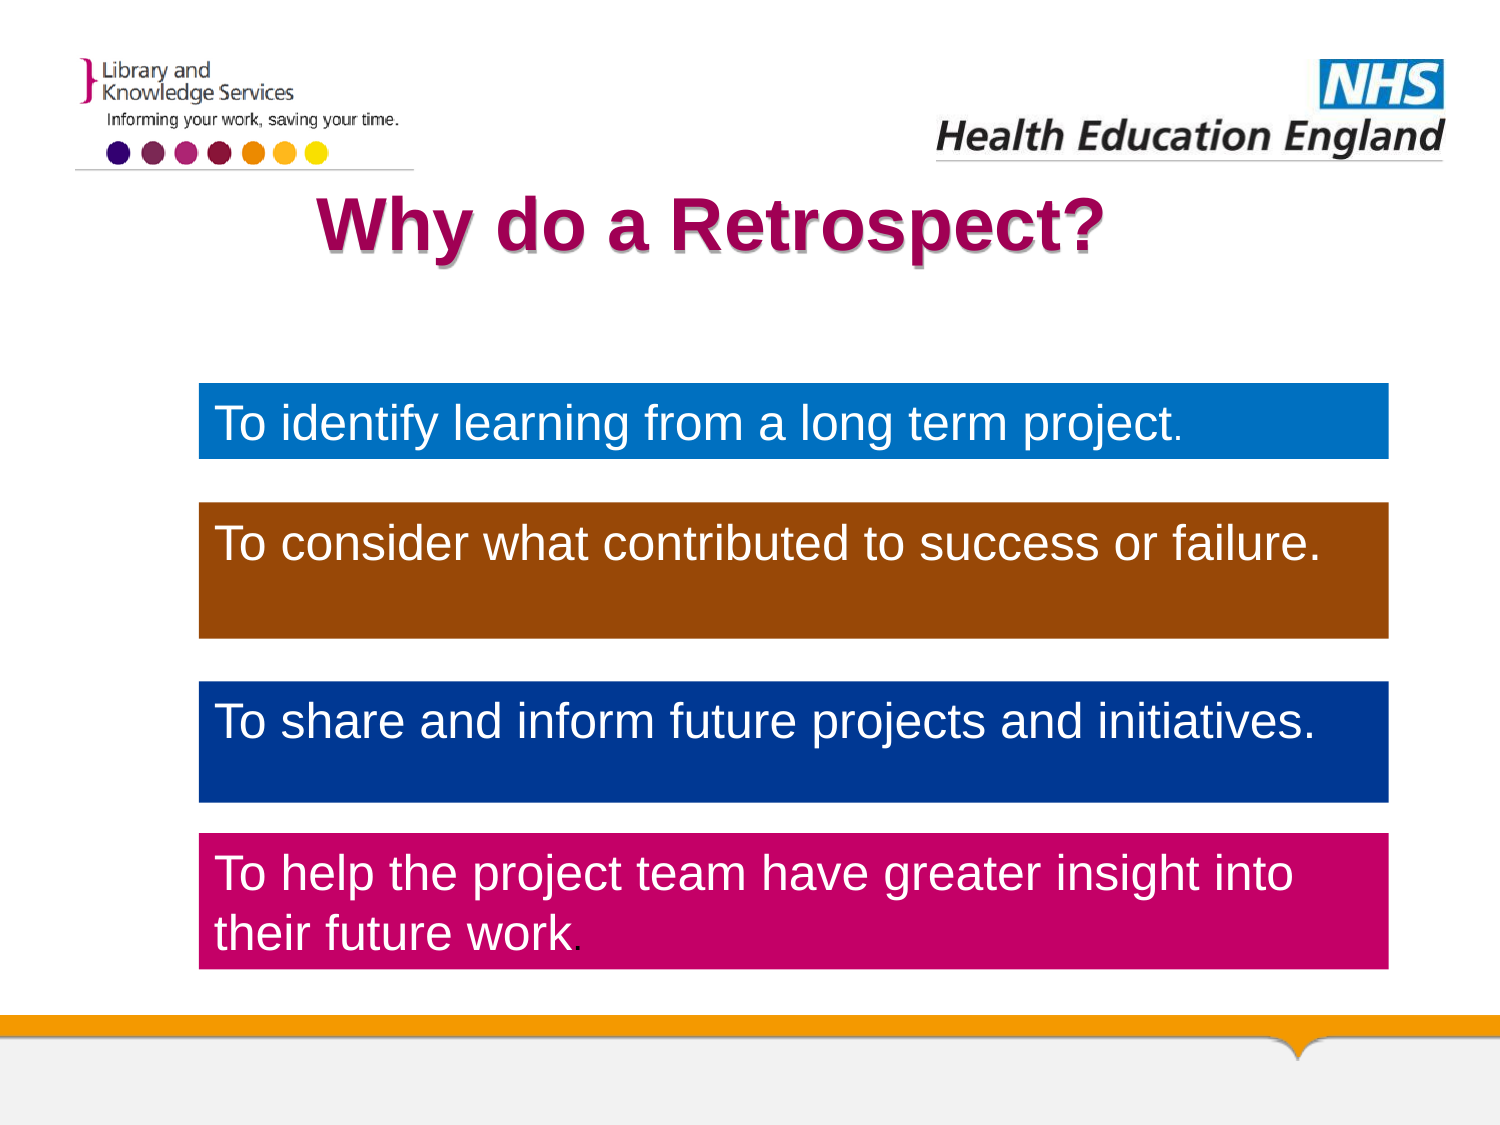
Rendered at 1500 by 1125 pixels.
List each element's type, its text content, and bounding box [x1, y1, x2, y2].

picture [75, 54, 416, 169]
text_box To consider what contributed to success or failure. [198, 502, 1389, 639]
text_box To help the project team have greater insight into their future work. [198, 833, 1389, 970]
title Why do a Retrospect? [75, 203, 1432, 316]
text_box To share and inform future projects and initiatives. [198, 681, 1389, 803]
text_box To identify learning from a long term project. [198, 383, 1389, 459]
